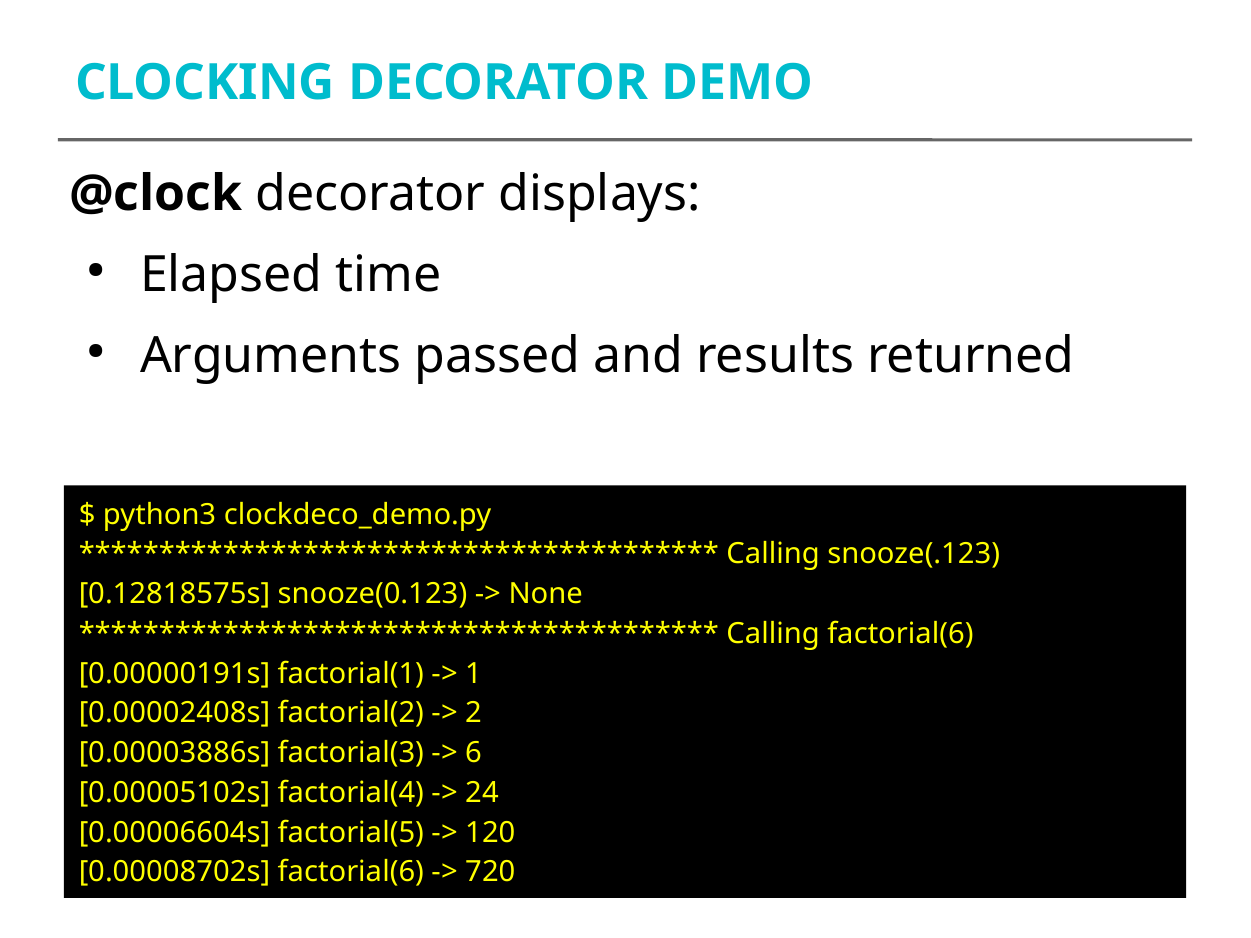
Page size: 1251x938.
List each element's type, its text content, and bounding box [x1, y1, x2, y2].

title CLOCKING DECORATOR DEMO [62, 37, 1188, 122]
text_box $ python3 clockdeco_demo.py **************************************** Calling snooze(.123) [0.12818575s] snooze(0.123) -> None **************************************** Calling factorial(6) [0.00000191s] factorial(1) -> 1 [0.00002408s] factorial(2) -> 2 [0.00003886s] factorial(3) -> 6 [0.00005102s] factorial(4) -> 24 [0.00006604s] factorial(5) -> 120 [0.00008702s] factorial(6) -> 720 [63, 485, 1187, 898]
list @clock decorator displays: Elapsed time Arguments passed and results returned [56, 147, 1182, 827]
